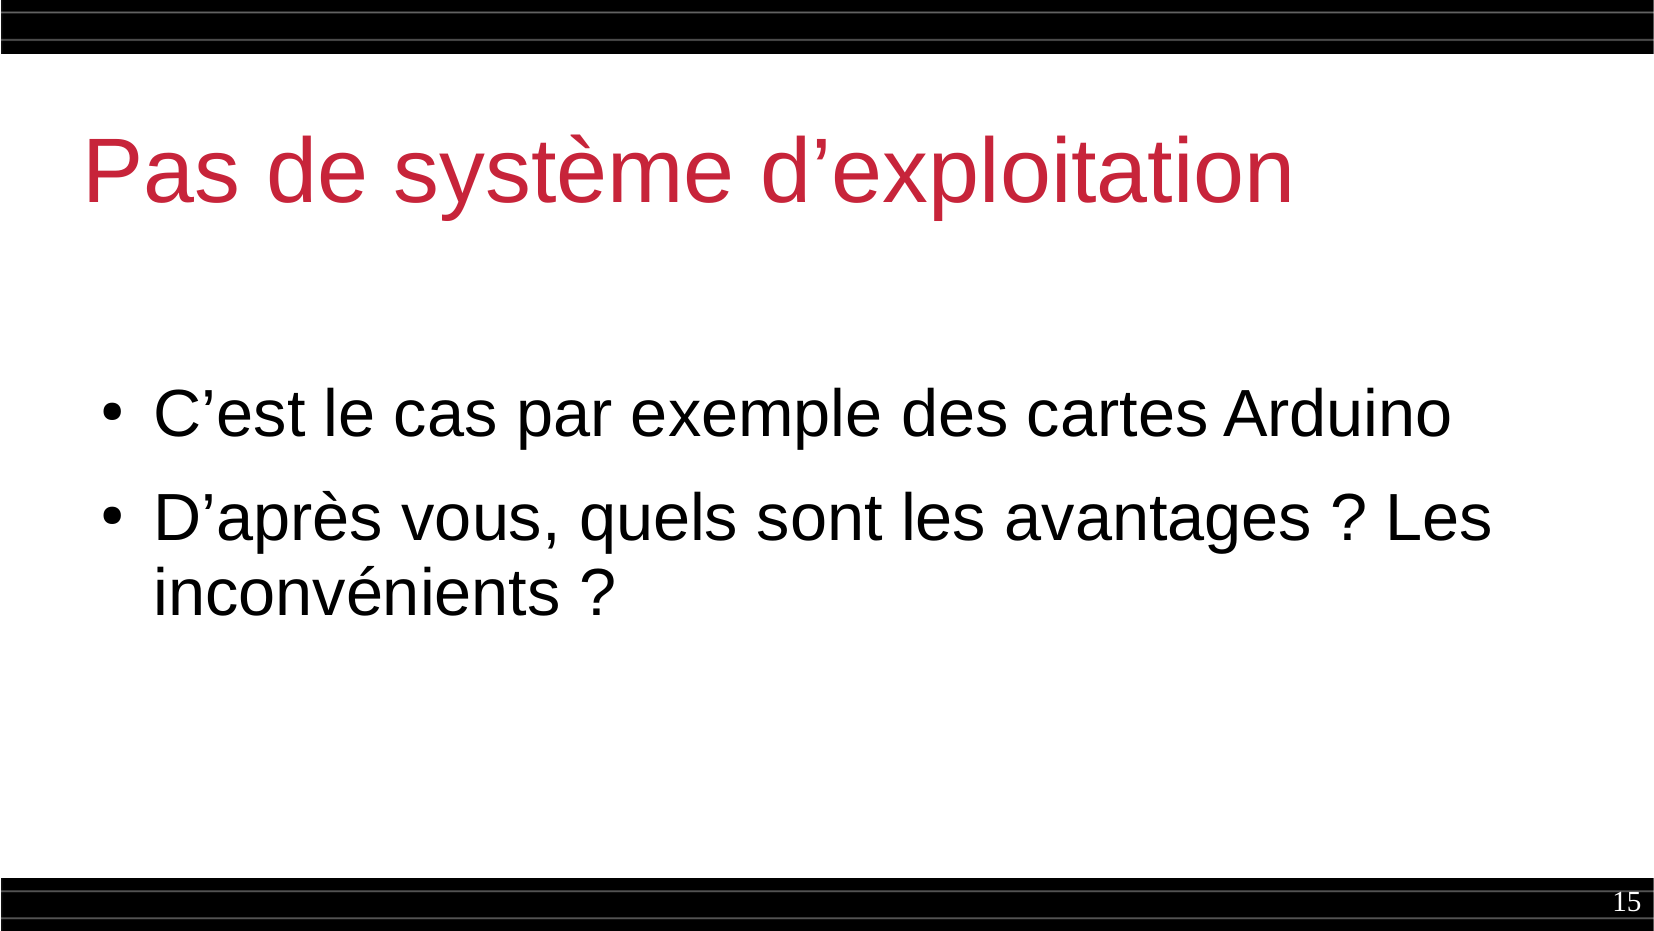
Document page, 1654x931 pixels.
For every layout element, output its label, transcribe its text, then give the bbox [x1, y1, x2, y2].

title Pas de système d’exploitation [82, 92, 1571, 249]
list C’est le cas par exemple des cartes Arduino D’après vous, quels sont les avantages ? Les inconvénients ? [82, 271, 1571, 758]
picture [1, 878, 1654, 931]
picture [1, 0, 1654, 54]
